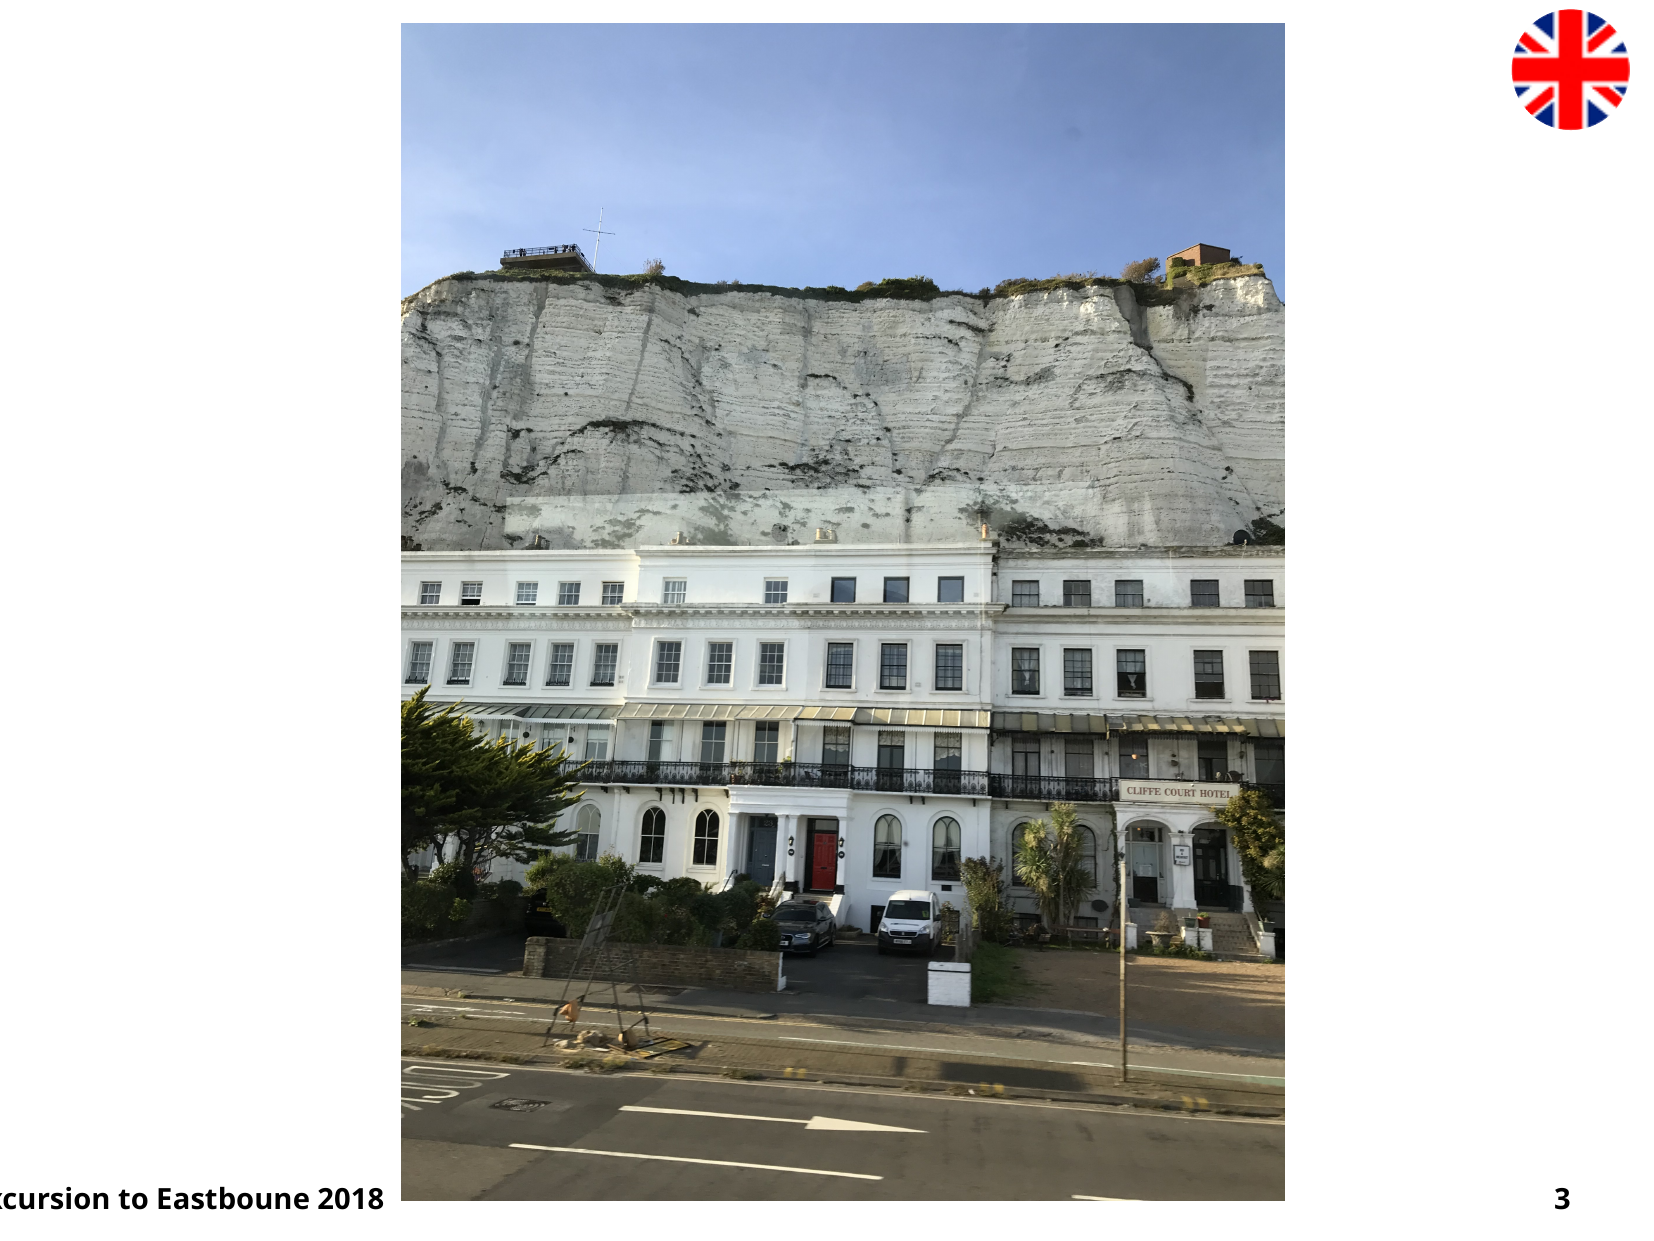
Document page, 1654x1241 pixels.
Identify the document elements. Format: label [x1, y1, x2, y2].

picture [1511, 9, 1630, 131]
picture [401, 23, 1285, 1201]
